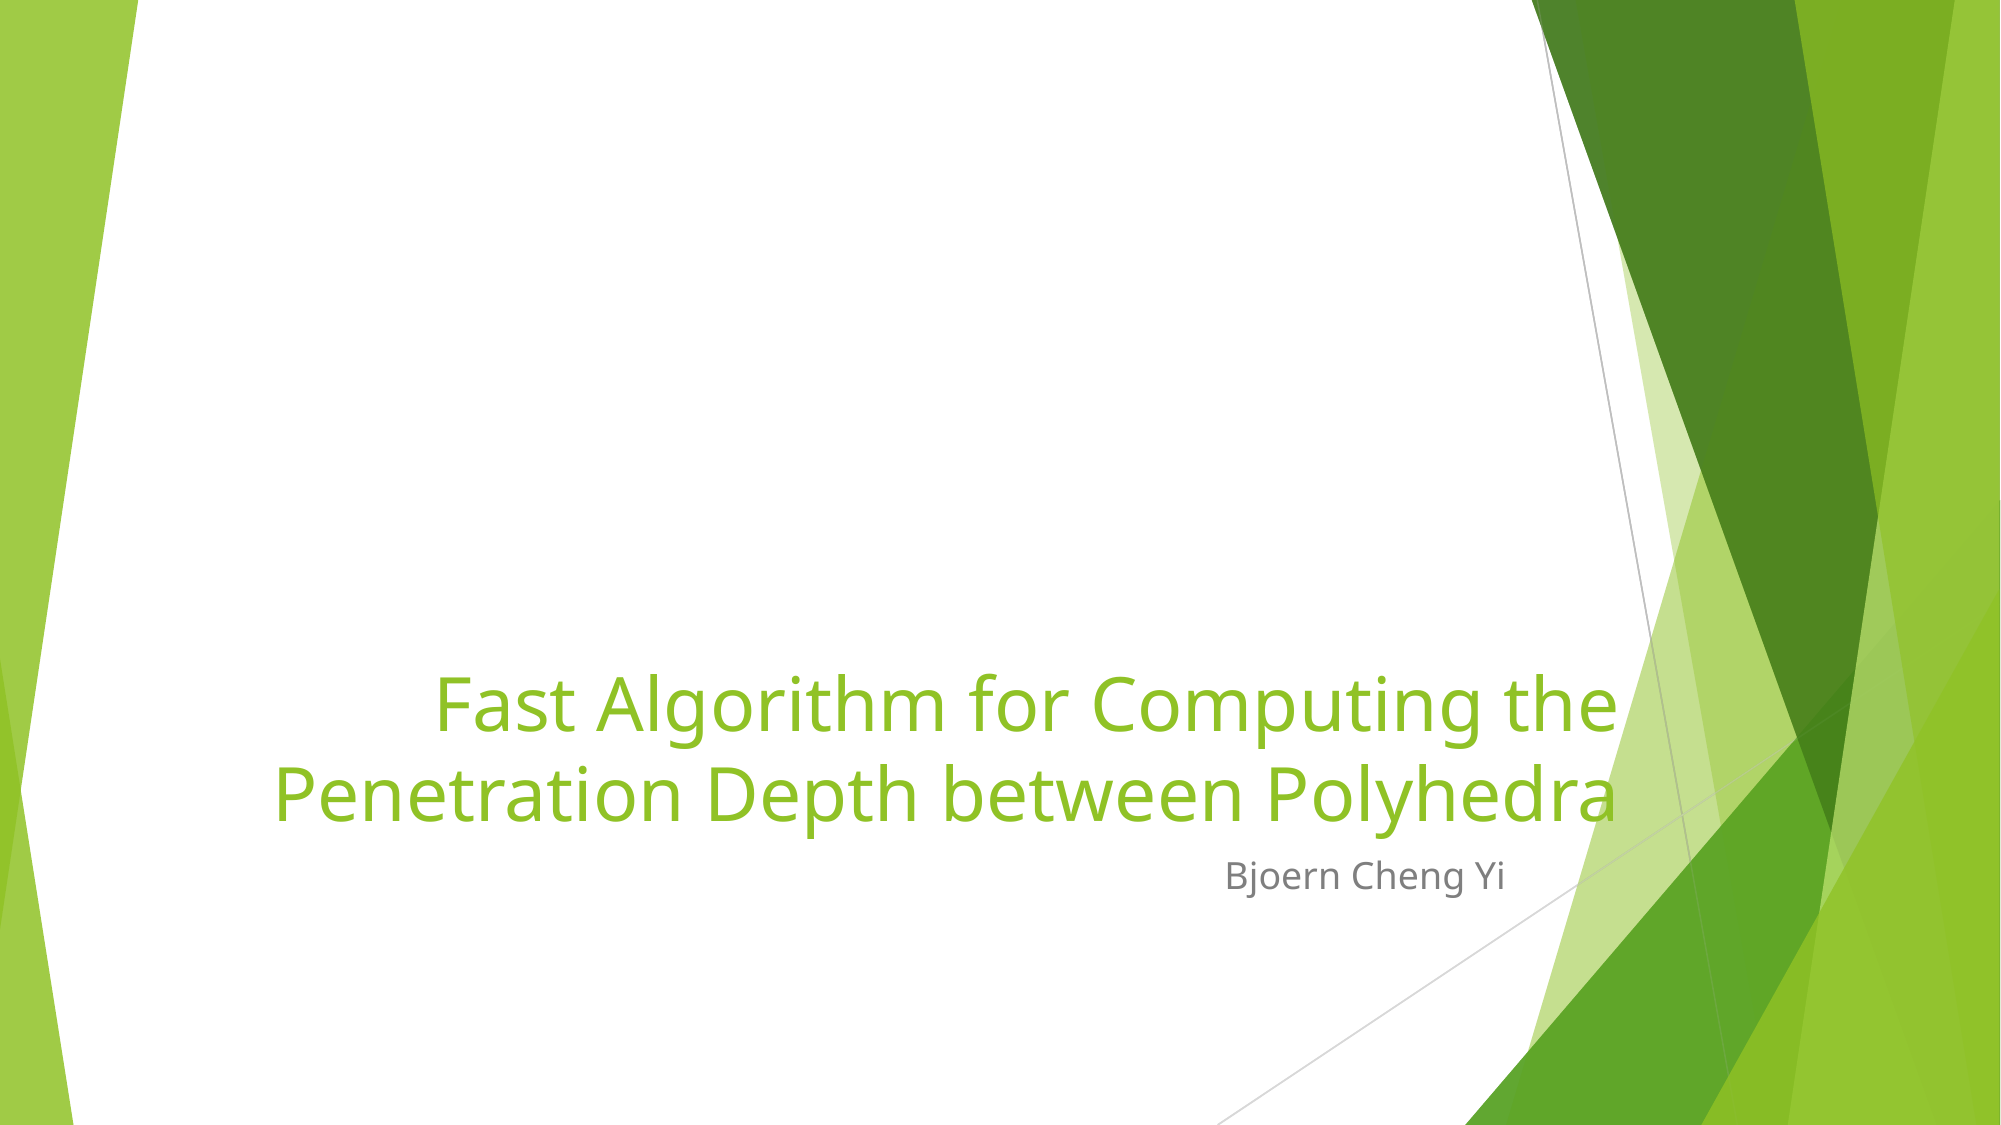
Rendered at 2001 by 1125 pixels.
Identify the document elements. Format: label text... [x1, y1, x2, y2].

subtitle Bjoern Cheng Yi [247, 844, 1522, 1025]
title Fast Algorithm for Computing the Penetration Depth between Polyhedra [247, 574, 1636, 845]
